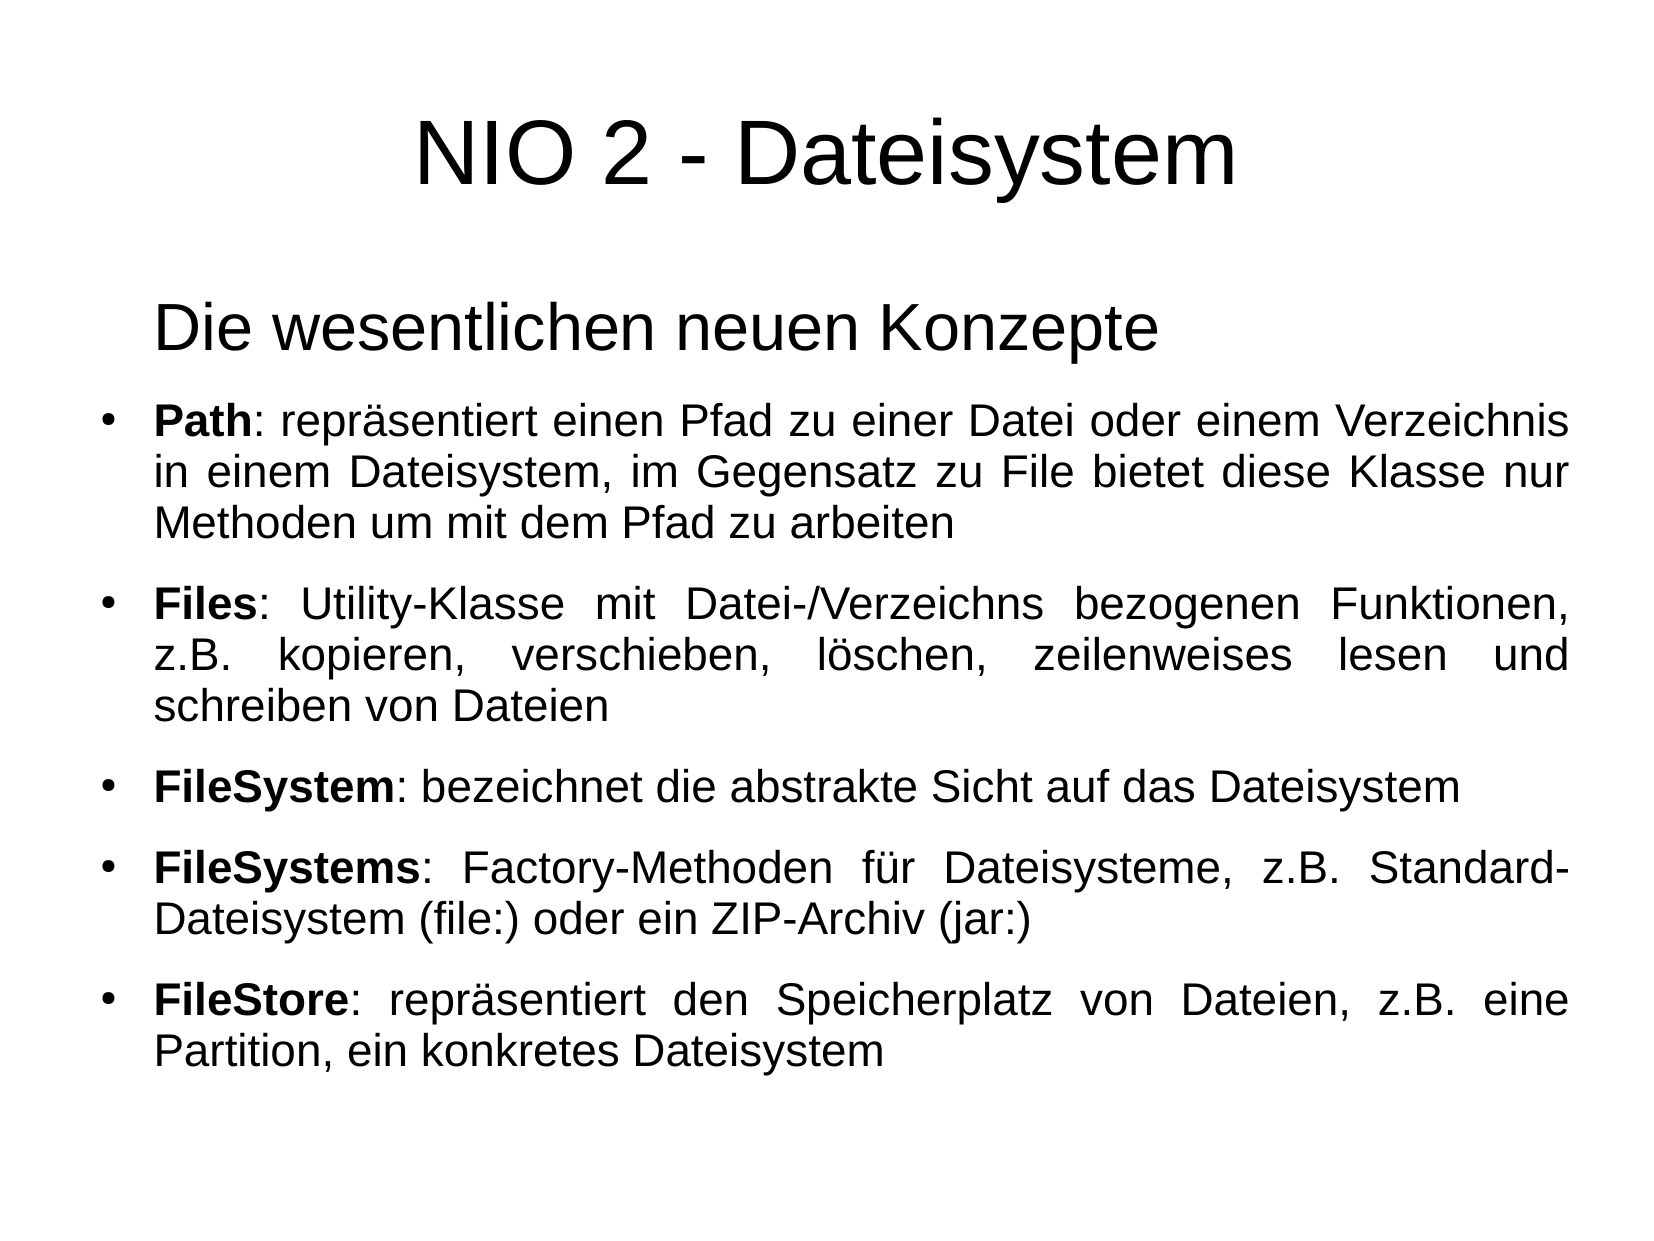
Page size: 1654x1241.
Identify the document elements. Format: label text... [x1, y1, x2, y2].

list Die wesentlichen neuen Konzepte Path: repräsentiert einen Pfad zu einer Datei oder einem Verzeichnis in einem Dateisystem, im Gegensatz zu File bietet diese Klasse nur Methoden um mit dem Pfad zu arbeiten Files: Utility-Klasse mit Datei-/Verzeichns bezogenen Funktionen, z.B. kopieren, verschieben, löschen, zeilenweises lesen und schreiben von Dateien FileSystem: bezeichnet die abstrakte Sicht auf das Dateisystem FileSystems: Factory-Methoden für Dateisysteme, z.B. Standard-Dateisystem (file:) oder ein ZIP-Archiv (jar:) FileStore: repräsentiert den Speicherplatz von Dateien, z.B. eine Partition, ein konkretes Dateisystem [82, 290, 1571, 1134]
title NIO 2 - Dateisystem [82, 49, 1571, 257]
